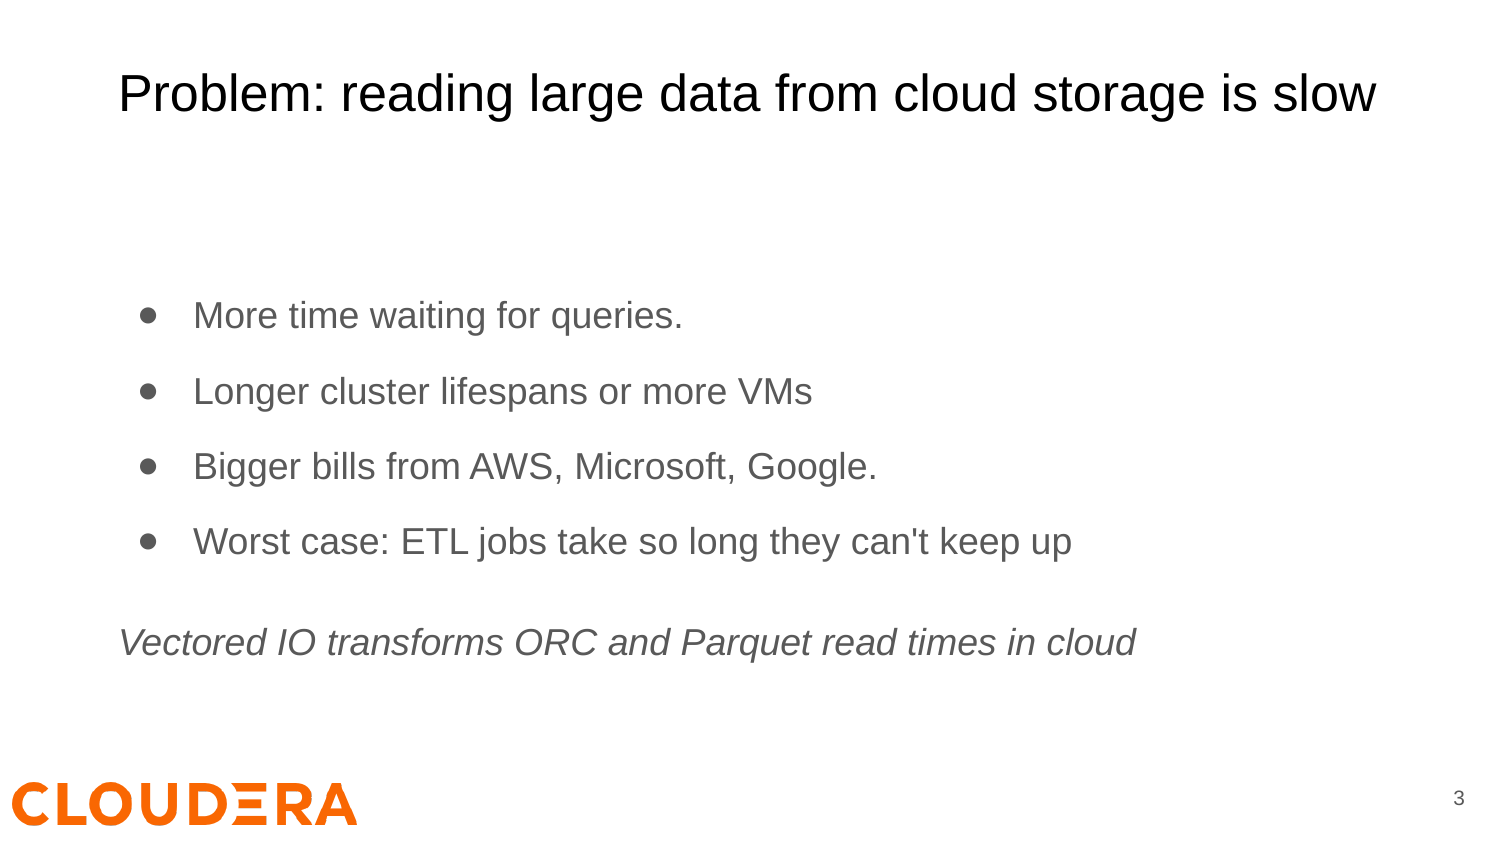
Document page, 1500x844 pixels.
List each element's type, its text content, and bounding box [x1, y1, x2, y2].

title Problem: reading large data from cloud storage is slow [103, 44, 1397, 208]
picture [12, 740, 357, 826]
list More time waiting for queries. Longer cluster lifespans or more VMs Bigger bills from AWS, Microsoft, Google. Worst case: ETL jobs take so long they can't keep up Vectored IO transforms ORC and Parquet read times in cloud [103, 224, 1397, 760]
slide_number <number> [1389, 764, 1480, 830]
